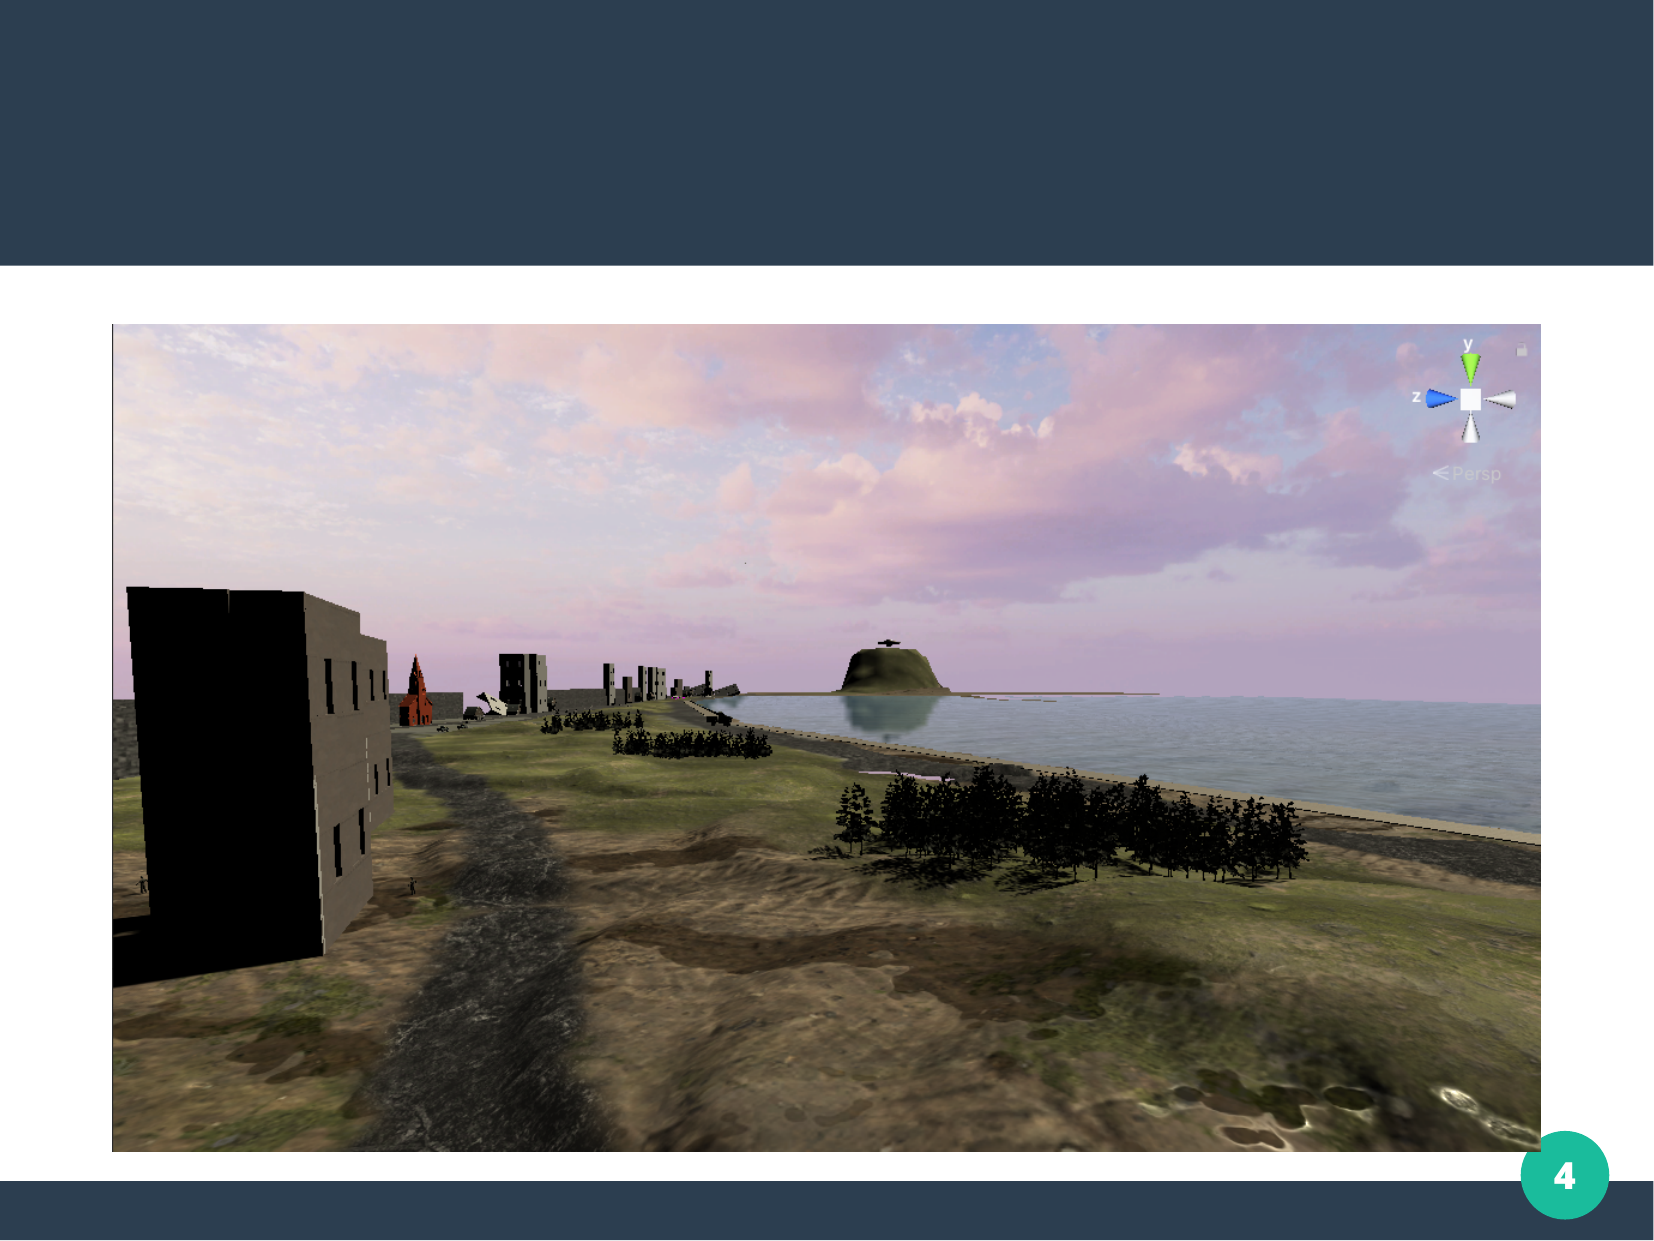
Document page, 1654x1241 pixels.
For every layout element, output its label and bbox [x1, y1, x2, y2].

picture [112, 324, 1541, 1152]
